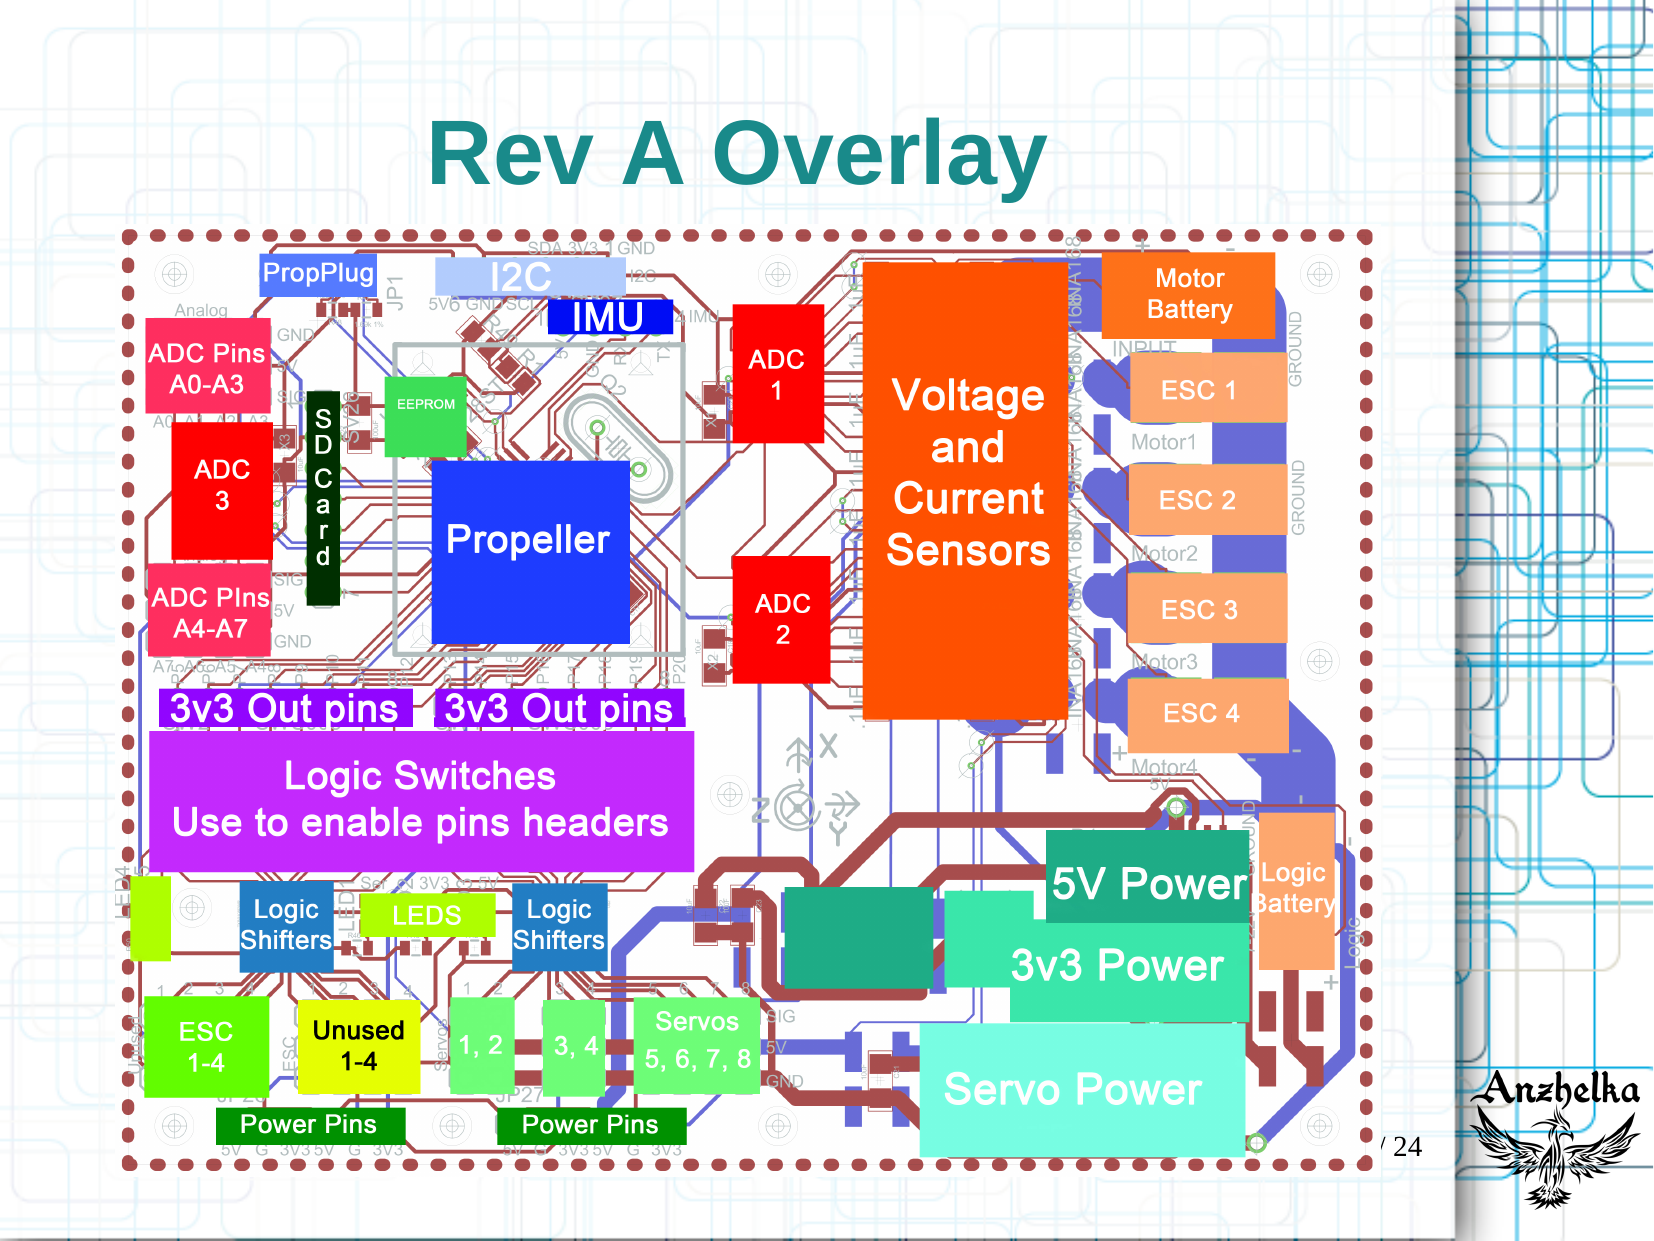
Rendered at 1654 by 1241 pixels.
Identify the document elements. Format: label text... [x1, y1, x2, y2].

picture [0, 0, 1654, 1241]
title Rev A Overlay [58, 49, 1417, 257]
